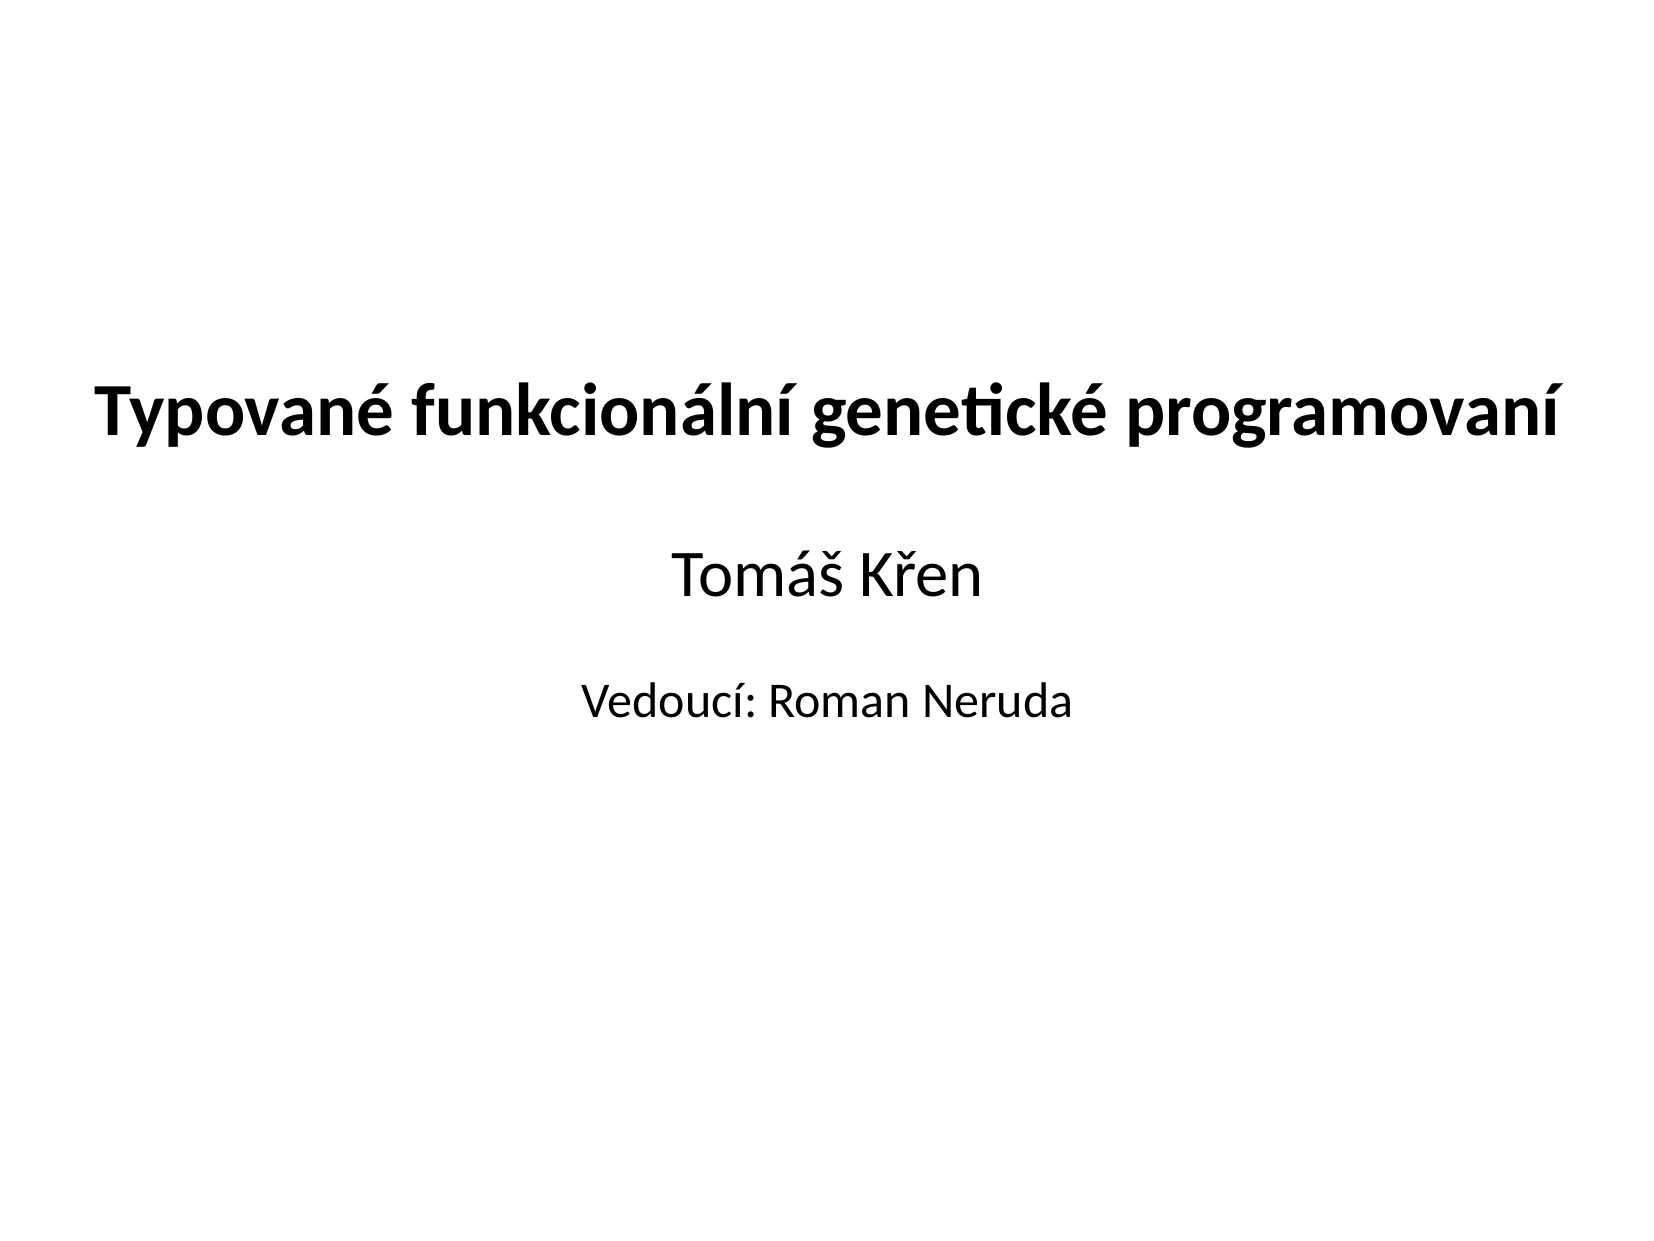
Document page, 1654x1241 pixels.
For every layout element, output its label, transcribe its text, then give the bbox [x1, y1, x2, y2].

subtitle Typované funkcionální genetické programovaní Tomáš Křen Vedoucí: Roman Neruda [19, 0, 1636, 1241]
